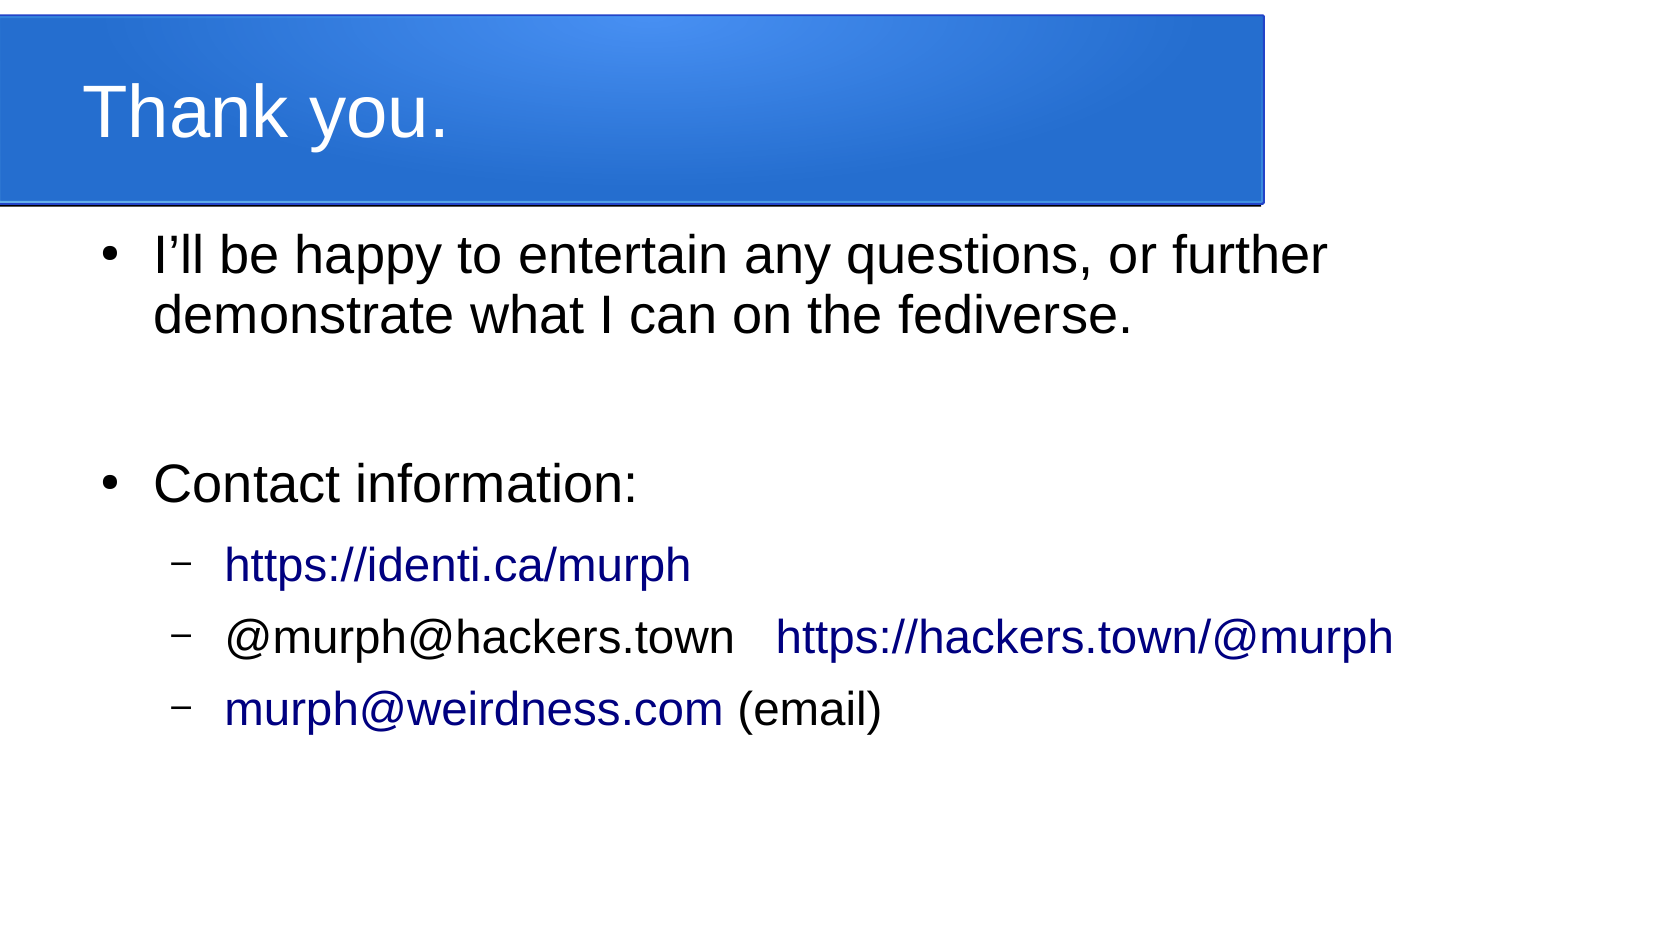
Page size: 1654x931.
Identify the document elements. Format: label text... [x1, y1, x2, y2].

list I’ll be happy to entertain any questions, or further demonstrate what I can on the fediverse. Contact information: https://identi.ca/murph @murph@hackers.town https://hackers.town/@murph murph@weirdness.com (email) [82, 224, 1571, 764]
title Thank you. [82, 35, 1235, 189]
